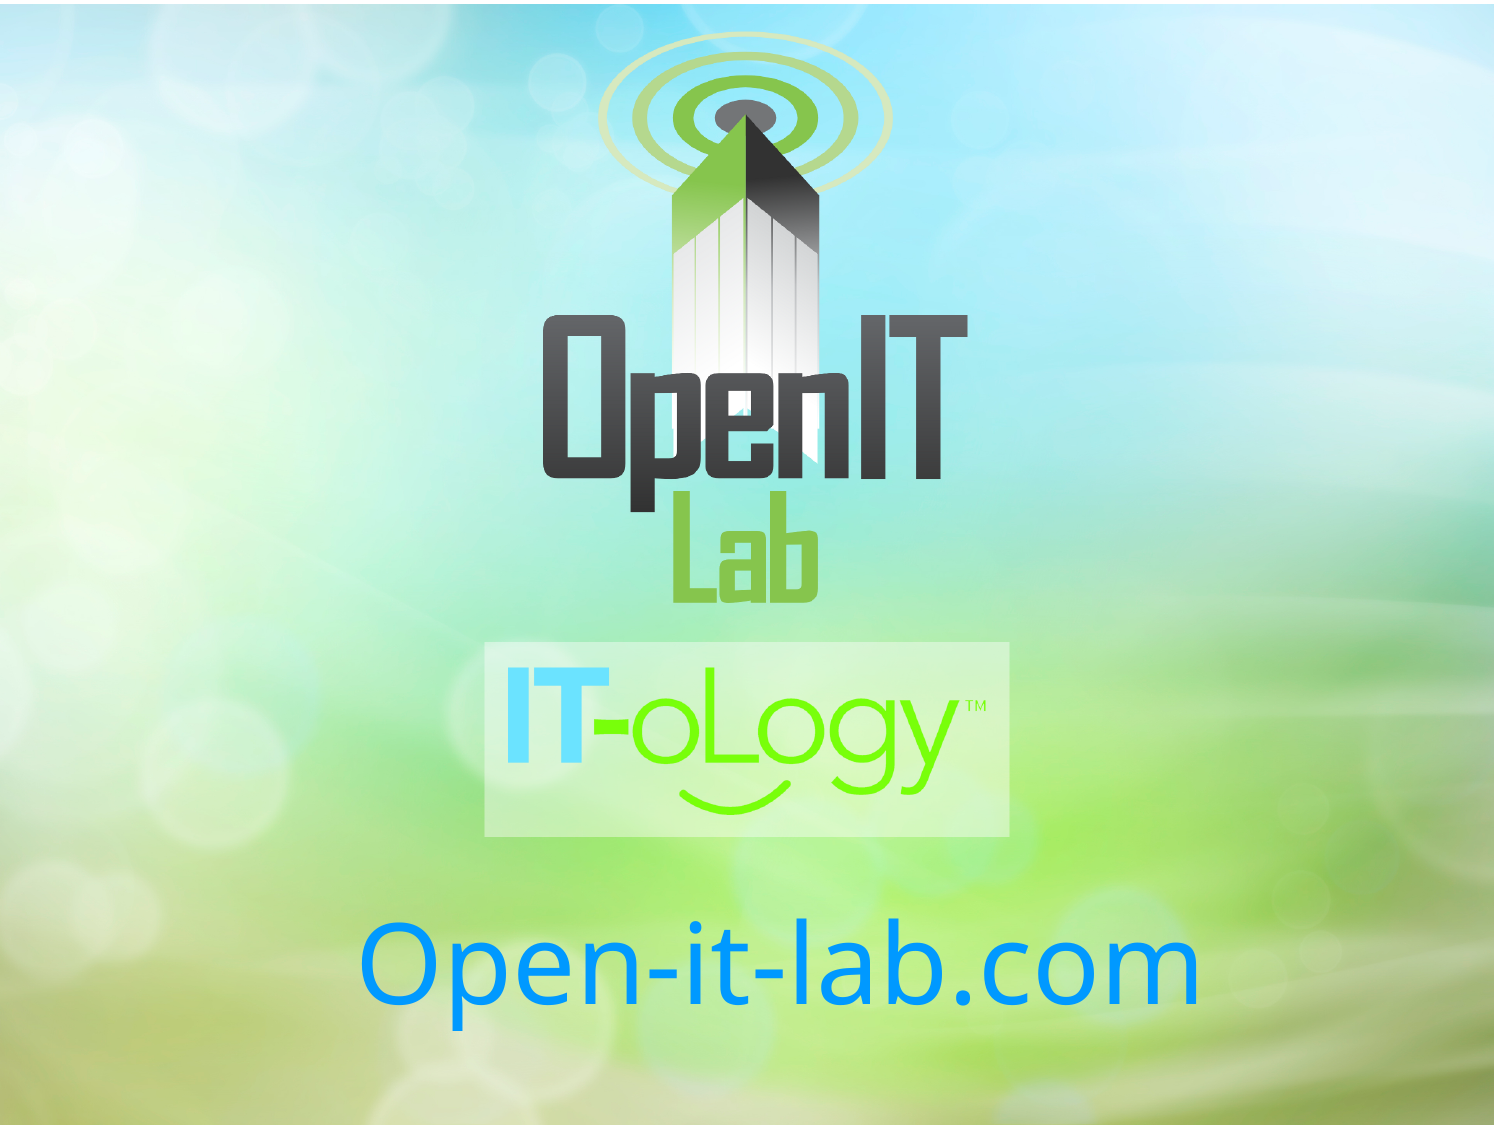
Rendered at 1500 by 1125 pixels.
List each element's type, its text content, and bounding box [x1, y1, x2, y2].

picture [0, 4, 1494, 1125]
text_box Open-it-lab.com [340, 877, 1160, 1029]
